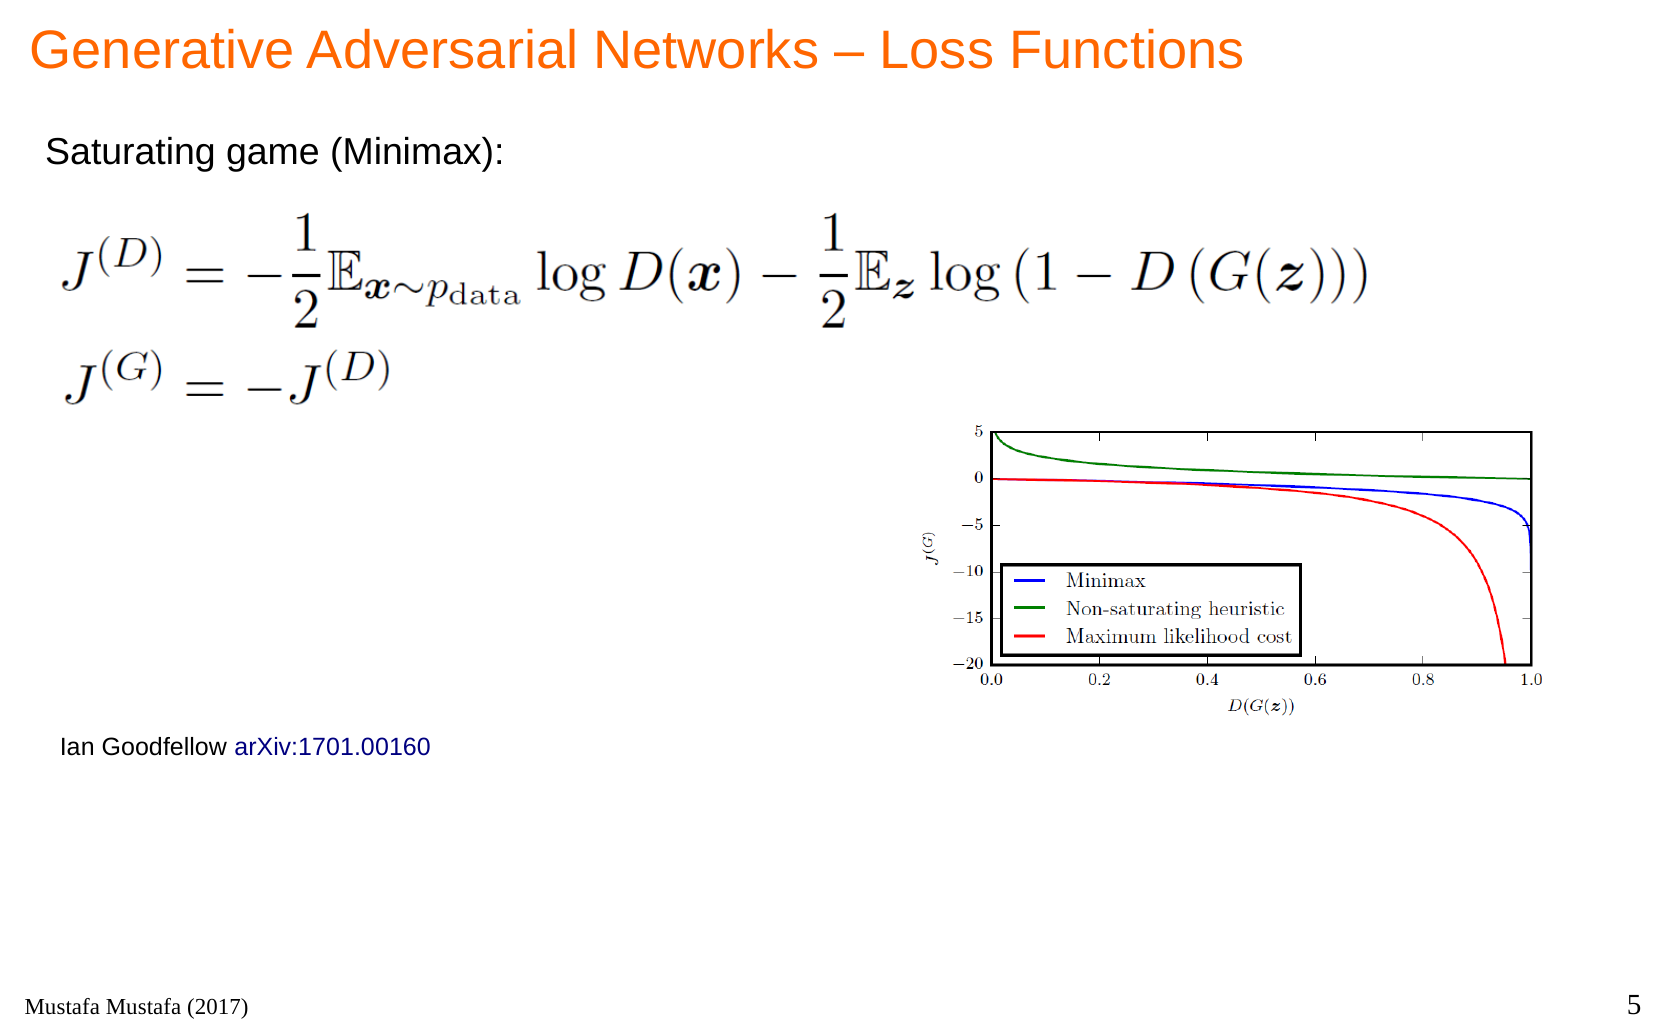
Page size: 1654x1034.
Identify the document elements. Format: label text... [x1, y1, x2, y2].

text_box Ian Goodfellow arXiv:1701.00160 [45, 725, 571, 769]
picture [30, 194, 1577, 722]
text_box Saturating game (Minimax): [30, 123, 520, 181]
title Generative Adversarial Networks – Loss Functions [29, 17, 1621, 82]
